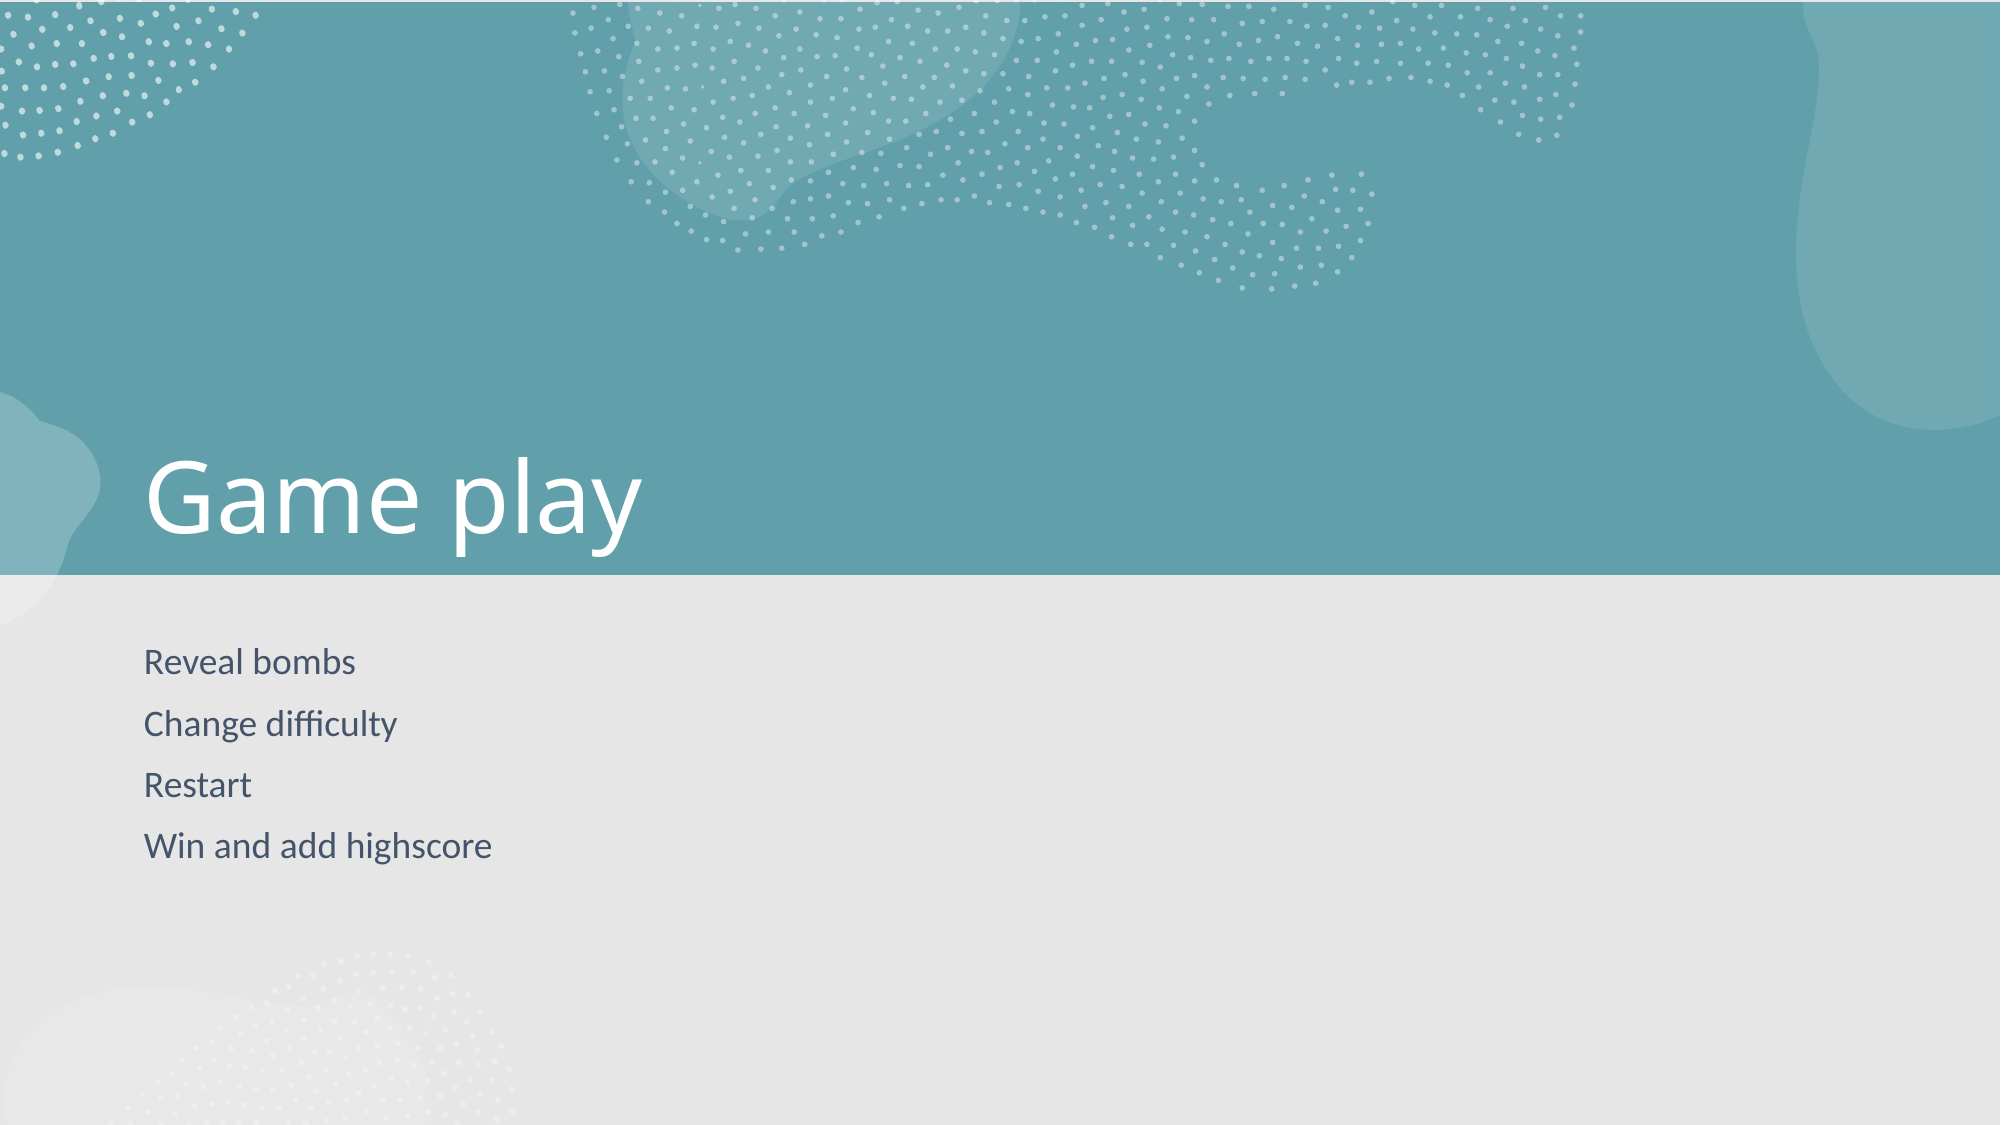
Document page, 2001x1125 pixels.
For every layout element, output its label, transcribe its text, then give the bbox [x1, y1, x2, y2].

picture [722, 206, 1984, 919]
title Game play [128, 138, 1063, 563]
list Reveal bombs Change difficulty Restart Win and add highscore [128, 585, 702, 924]
text_box [0, 0, 2000, 1125]
